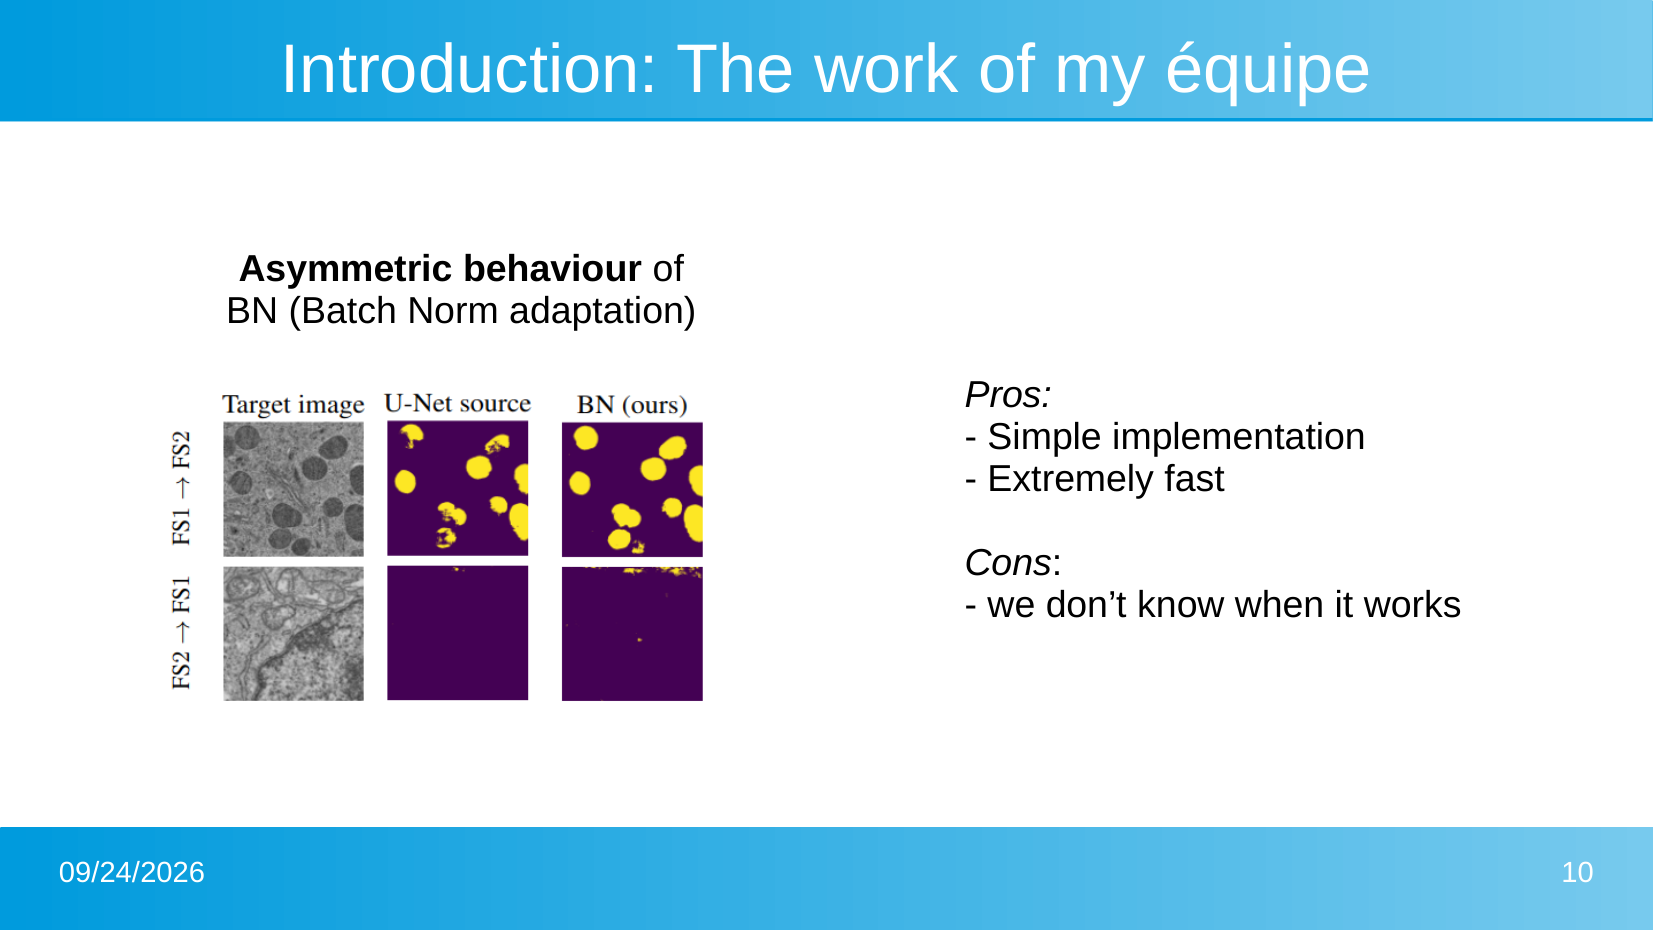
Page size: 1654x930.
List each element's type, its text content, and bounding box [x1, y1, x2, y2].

text_box Pros: - Simple implementation - Extremely fast Cons: - we don’t know when it works [949, 366, 1501, 676]
picture [150, 374, 549, 713]
picture [550, 378, 712, 712]
text_box Asymmetric behaviour of BN (Batch Norm adaptation) [211, 240, 739, 344]
title Introduction: The work of my équipe [58, 29, 1594, 108]
